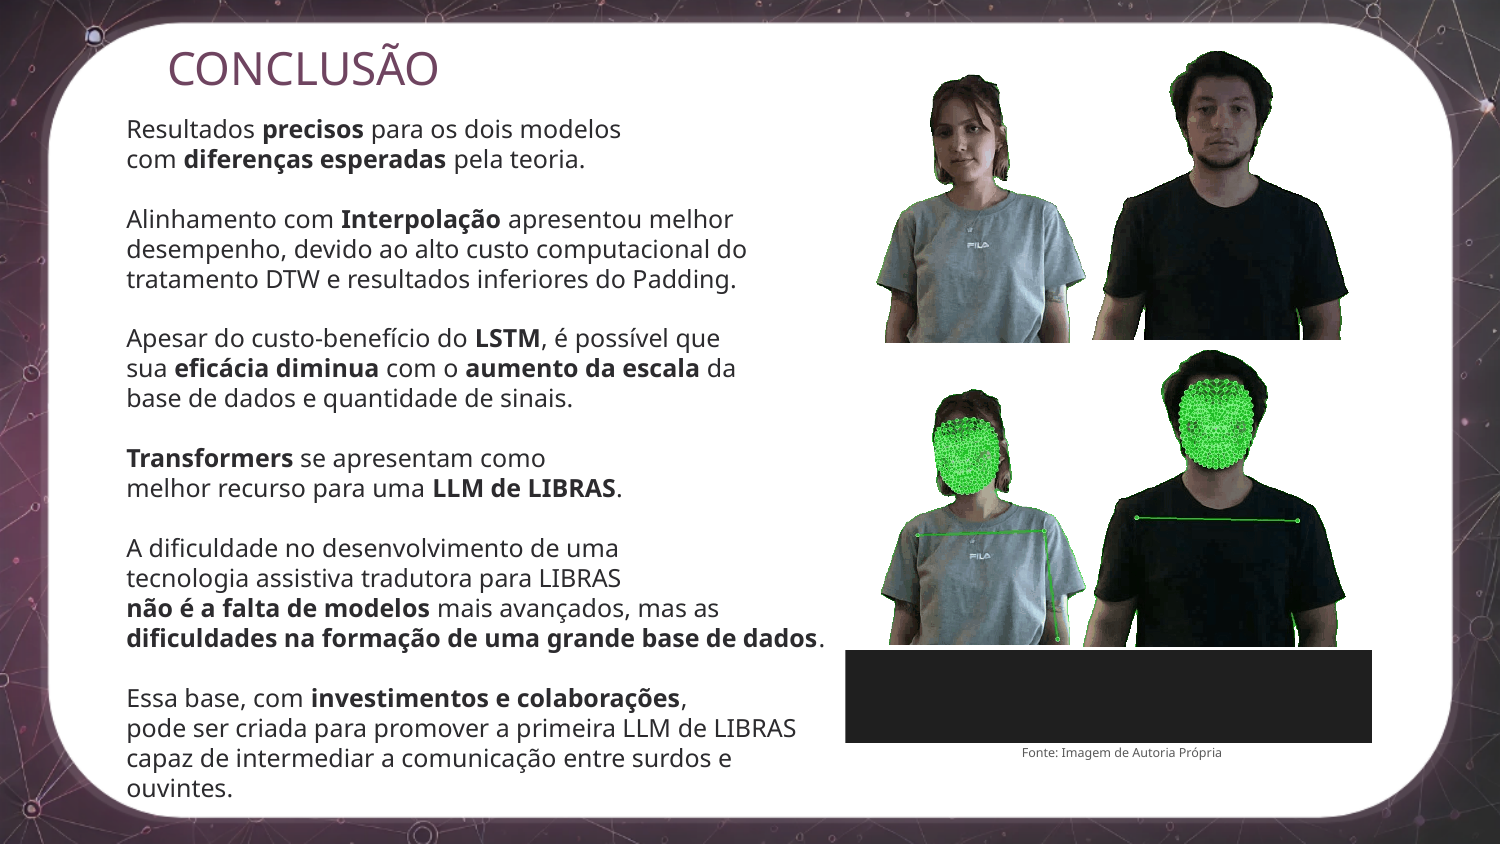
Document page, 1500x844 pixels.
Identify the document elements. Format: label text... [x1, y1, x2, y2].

text_box Resultados precisos para os dois modelos com diferenças esperadas pela teoria. Alinhamento com Interpolação apresentou melhor desempenho, devido ao alto custo computacional do tratamento DTW e resultados inferiores do Padding. Apesar do custo-benefício do LSTM, é possível que sua eficácia diminua com o aumento da escala da base de dados e quantidade de sinais. Transformers se apresentam como melhor recurso para uma LLM de LIBRAS. A dificuldade no desenvolvimento de uma tecnologia assistiva tradutora para LIBRAS não é a falta de modelos mais avançados, mas as dificuldades na formação de uma grande base de dados. Essa base, com investimentos e colaborações, pode ser criada para promover a primeira LLM de LIBRAS capaz de intermediar a comunicação entre surdos e ouvintes. [111, 98, 845, 795]
text_box CONCLUSÃO [152, 24, 612, 98]
picture [0, 0, 1500, 844]
text_box Fonte: Imagem de Autoria Própria [1006, 729, 1243, 786]
